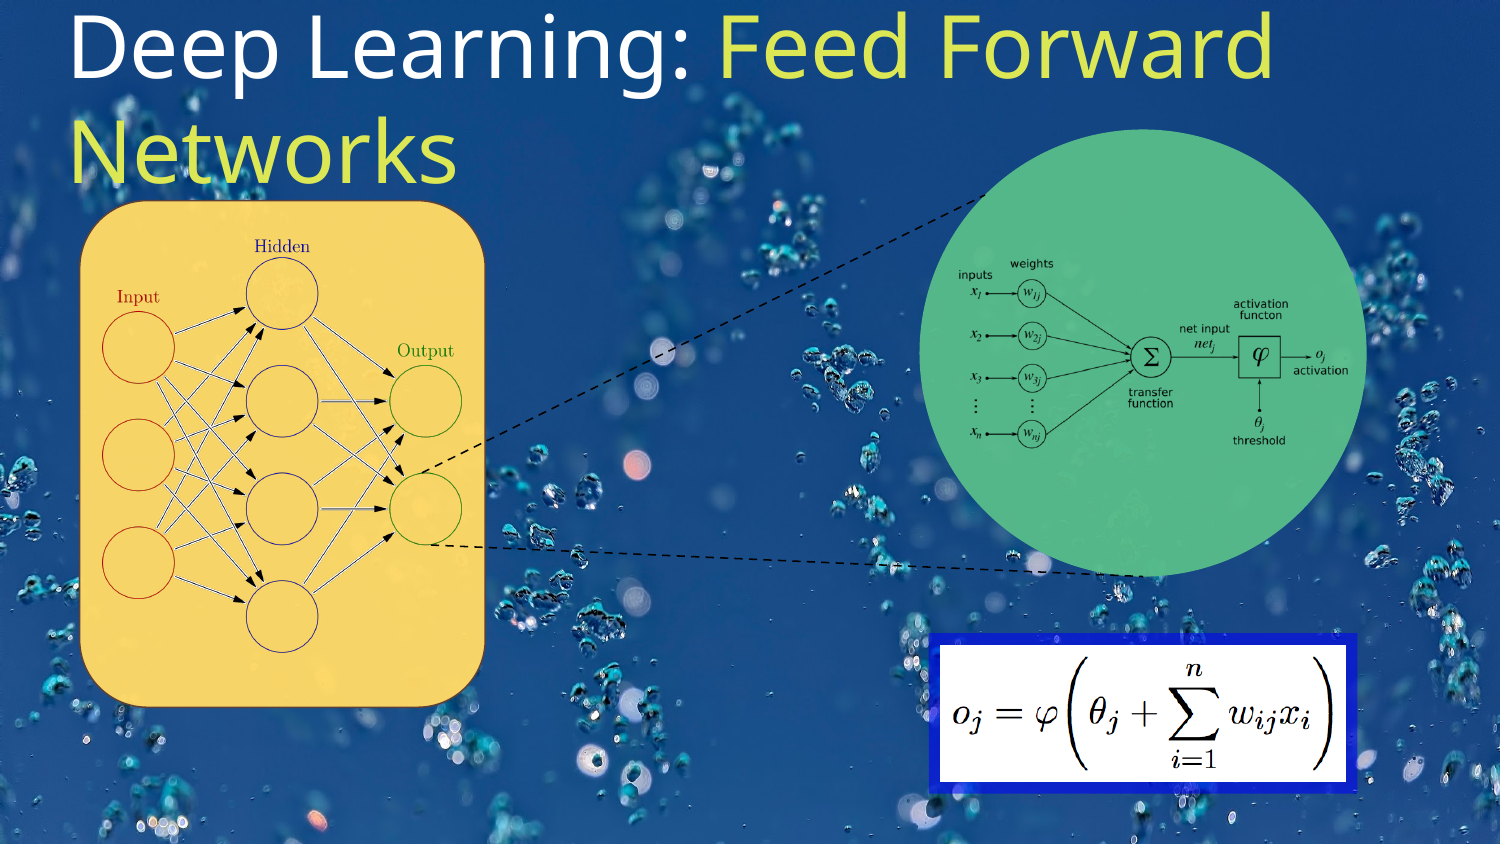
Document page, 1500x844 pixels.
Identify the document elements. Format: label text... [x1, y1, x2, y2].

text_box [79, 216, 486, 708]
title Deep Learning: Feed Forward Networks [51, 79, 1449, 216]
picture [0, 0, 1500, 844]
text_box [919, 129, 1345, 577]
text_box [1358, 291, 1367, 415]
text_box [928, 633, 1358, 794]
